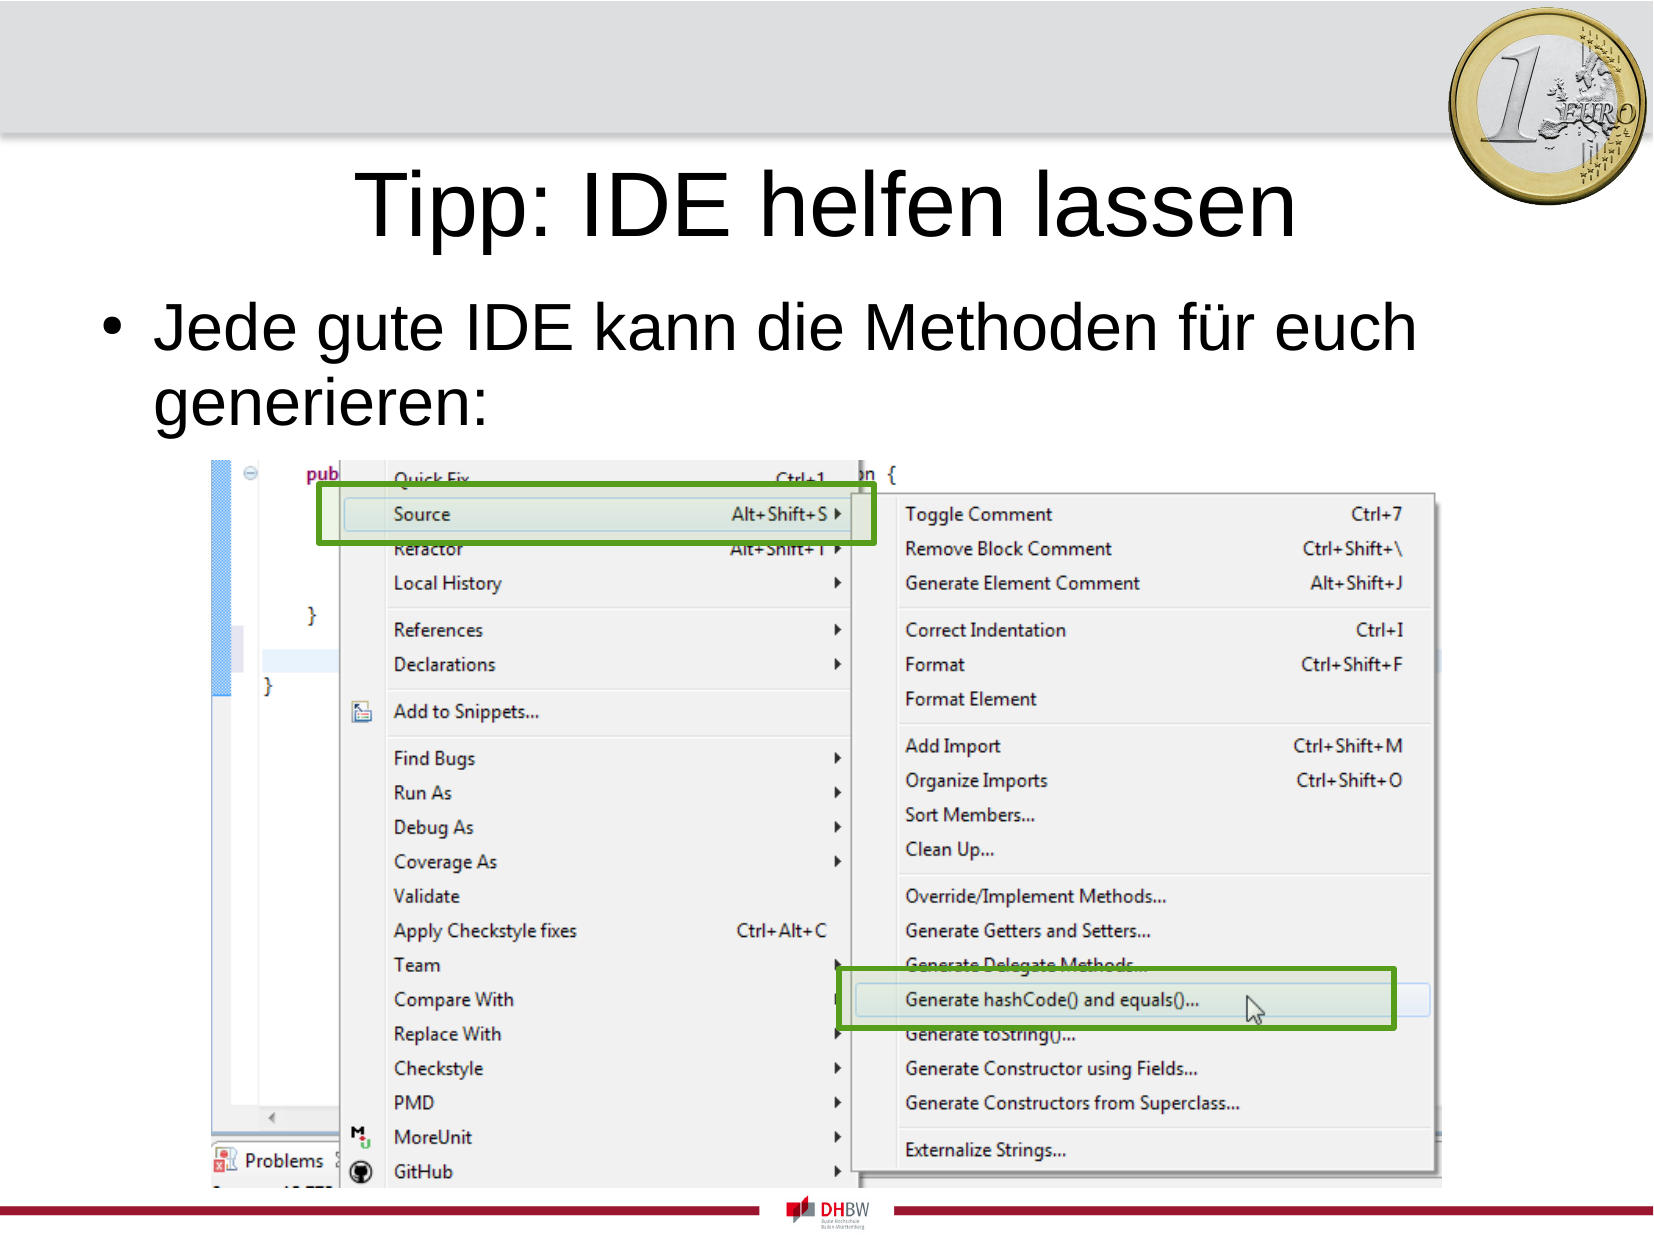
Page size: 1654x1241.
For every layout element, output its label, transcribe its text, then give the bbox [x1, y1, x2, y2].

text_box [850, 491, 1465, 1189]
text_box [838, 968, 1394, 1028]
picture [0, 0, 1654, 1237]
list Jede gute IDE kann die Methoden für euch generieren: [82, 290, 1571, 1010]
title Tipp: IDE helfen lassen [82, 147, 1571, 257]
text_box [318, 484, 875, 544]
